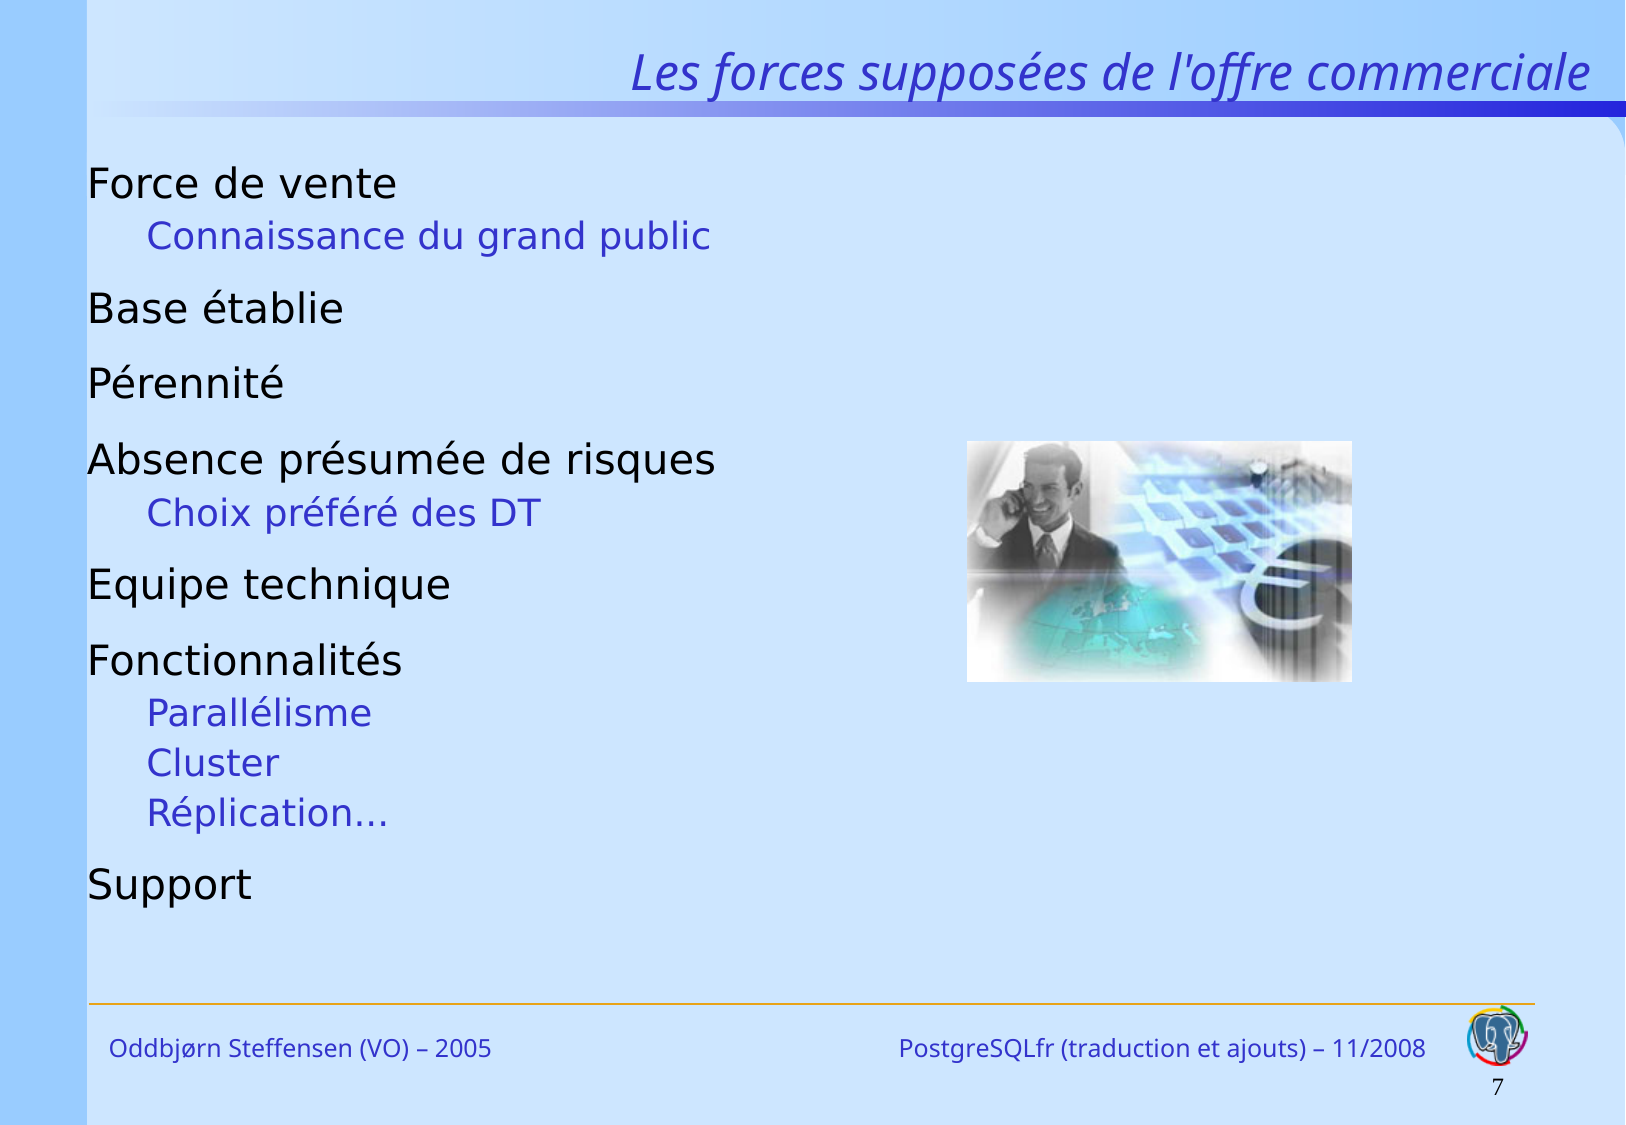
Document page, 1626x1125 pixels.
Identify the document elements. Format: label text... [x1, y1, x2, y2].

picture [967, 441, 1352, 682]
title Les forces supposées de l'offre commerciale [180, 0, 1593, 142]
picture [1467, 1005, 1528, 1066]
list Force de vente Connaissance du grand public Base établie Pérennité Absence présumée de risques Choix préféré des DT Equipe technique Fonctionnalités Parallélisme Cluster Réplication... Support [86, 159, 1520, 965]
